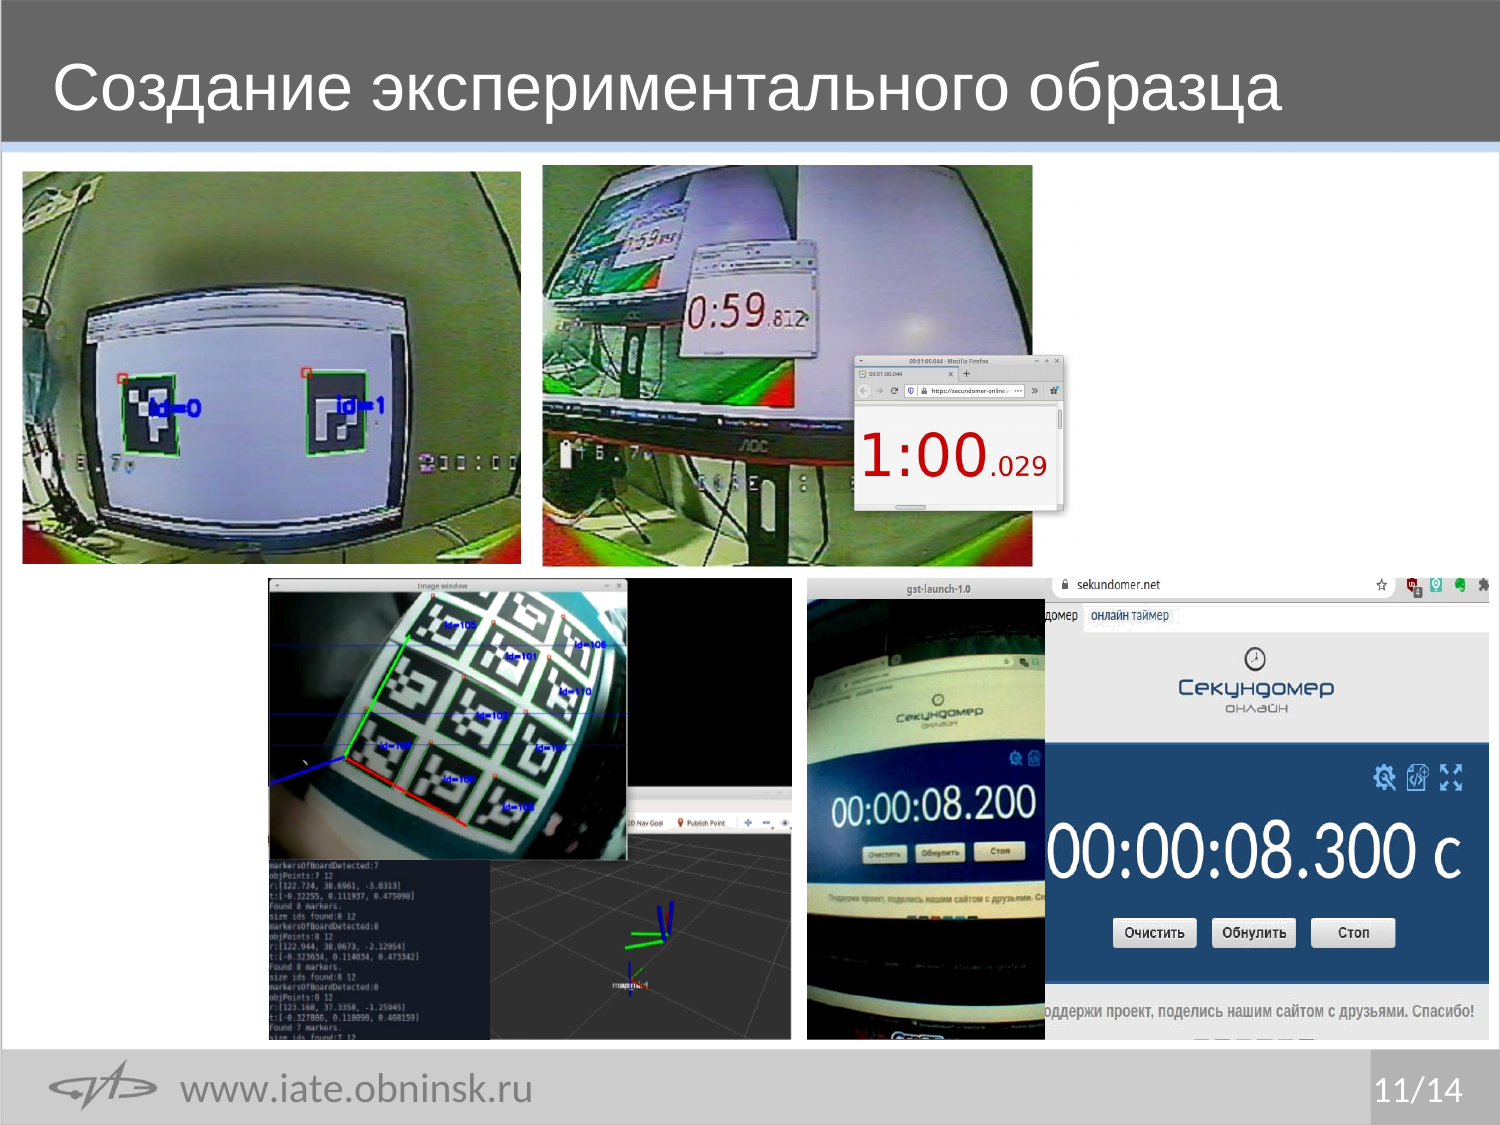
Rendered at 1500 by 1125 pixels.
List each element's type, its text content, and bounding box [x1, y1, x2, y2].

list [41, 243, 1454, 998]
text_box 11/14 [1127, 1057, 1478, 1118]
picture [0, 0, 1500, 1125]
title Создание экспериментального образца [37, 7, 1459, 161]
